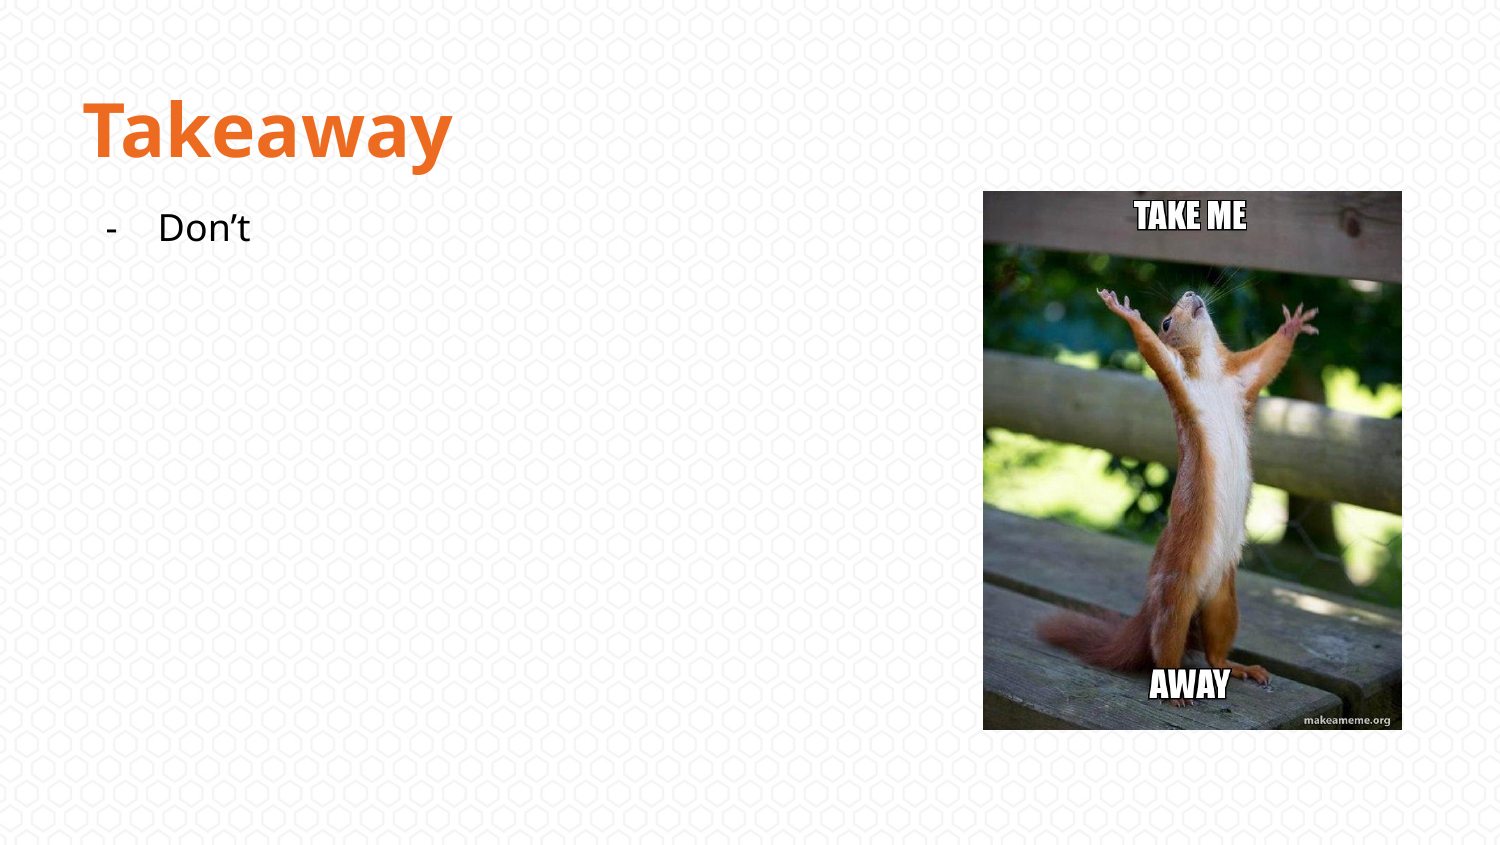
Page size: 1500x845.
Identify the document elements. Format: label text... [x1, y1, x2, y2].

list Don’t [82, 197, 866, 724]
text_box Takeaway [82, 82, 1391, 173]
picture [0, 0, 1500, 845]
